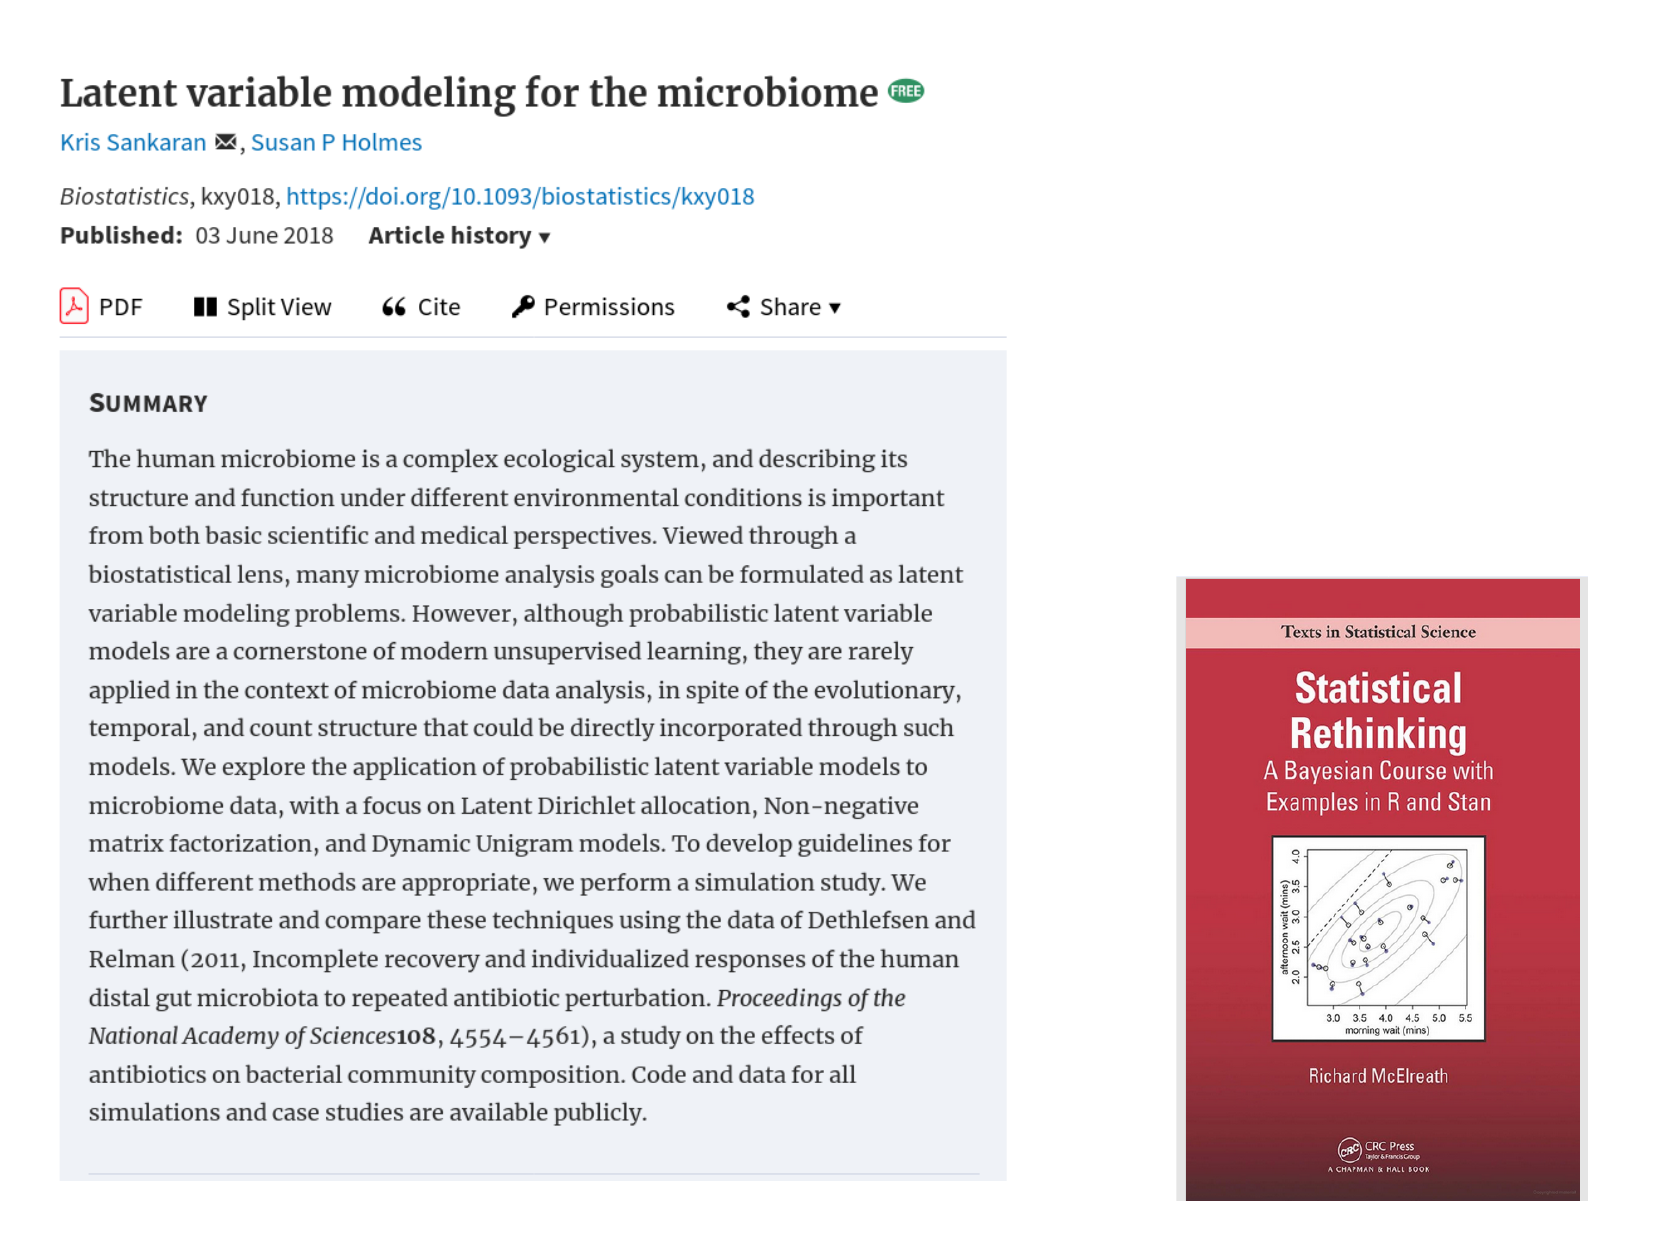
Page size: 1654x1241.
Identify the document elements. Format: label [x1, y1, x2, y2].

picture [31, 51, 1007, 1181]
picture [1176, 576, 1588, 1201]
